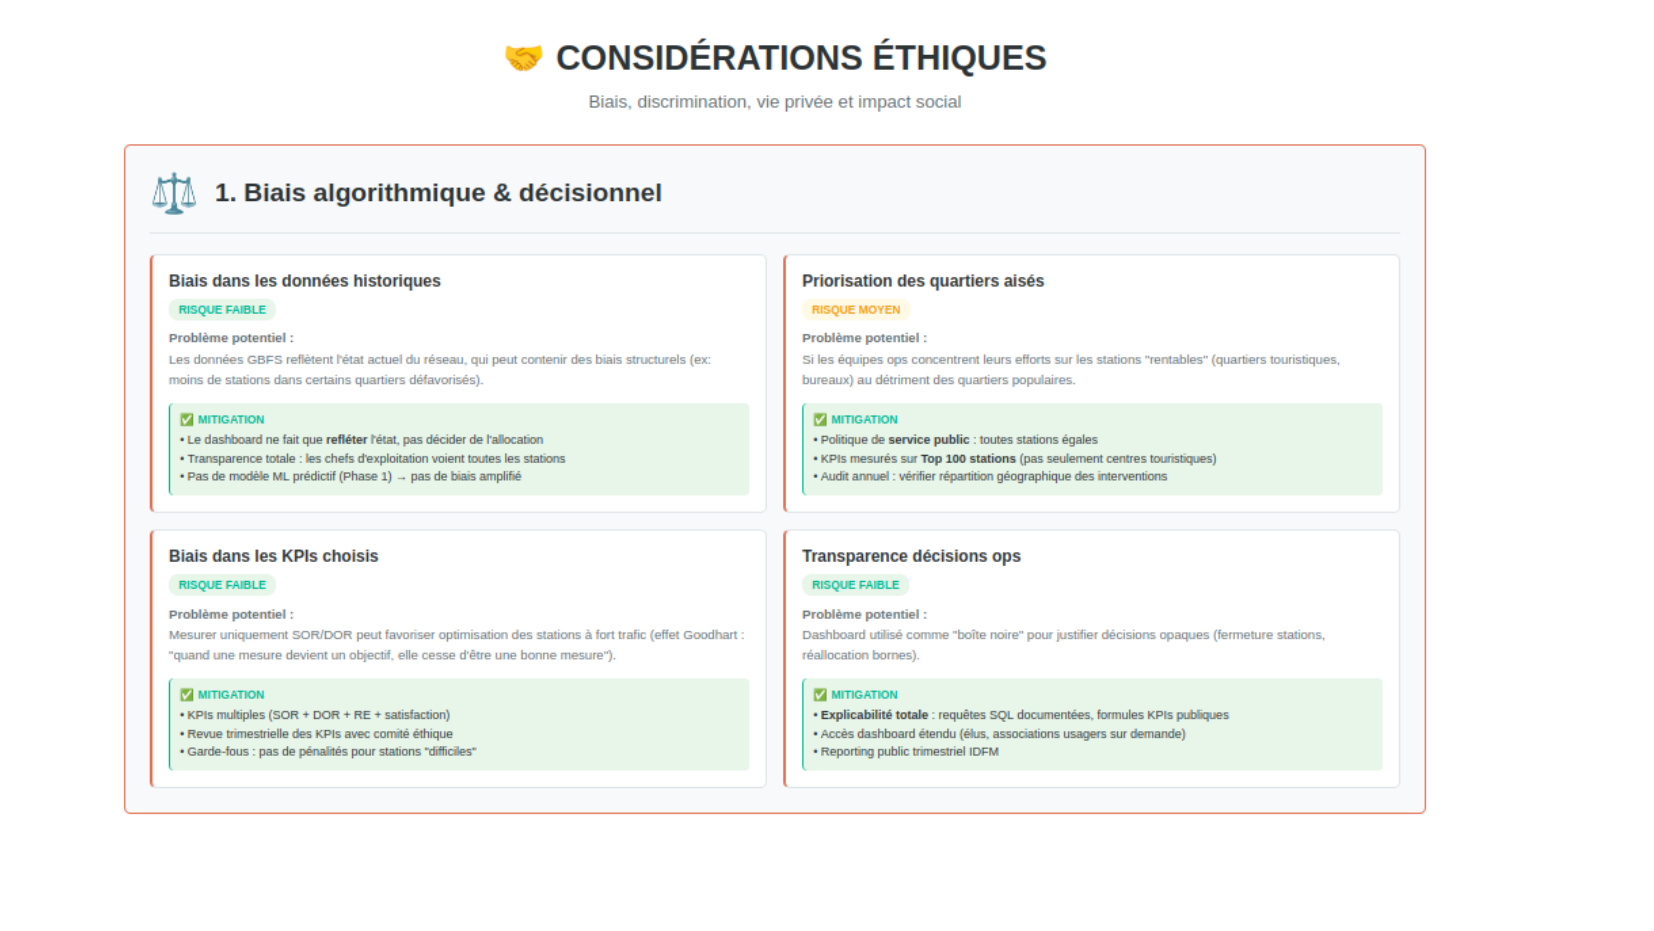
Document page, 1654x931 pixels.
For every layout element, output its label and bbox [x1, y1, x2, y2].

picture [112, 17, 1433, 826]
